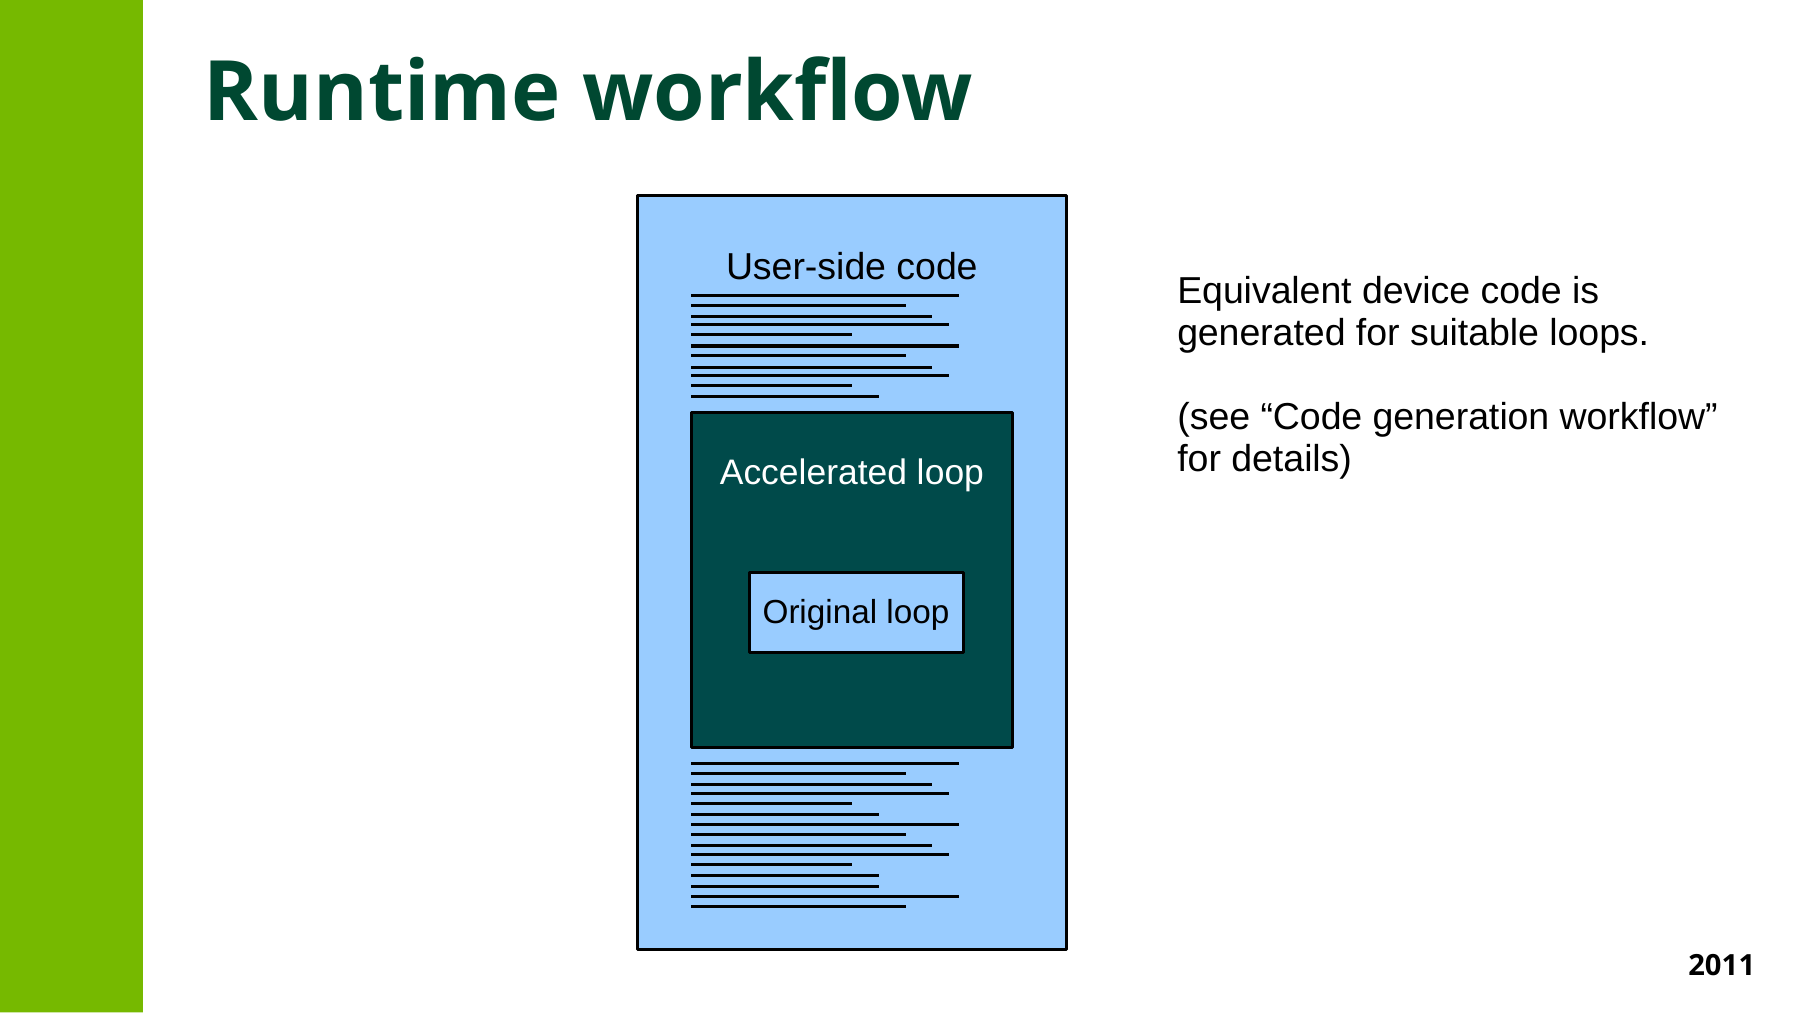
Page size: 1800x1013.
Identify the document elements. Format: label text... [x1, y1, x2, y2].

text_box User-side code [637, 195, 1067, 950]
title Runtime workflow [188, 40, 1733, 211]
text_box Accelerated loop [691, 412, 1013, 748]
text_box Equivalent device code is generated for suitable loops. (see “Code generation workflow” for details) [1162, 262, 1763, 713]
text_box Original loop [749, 572, 964, 653]
